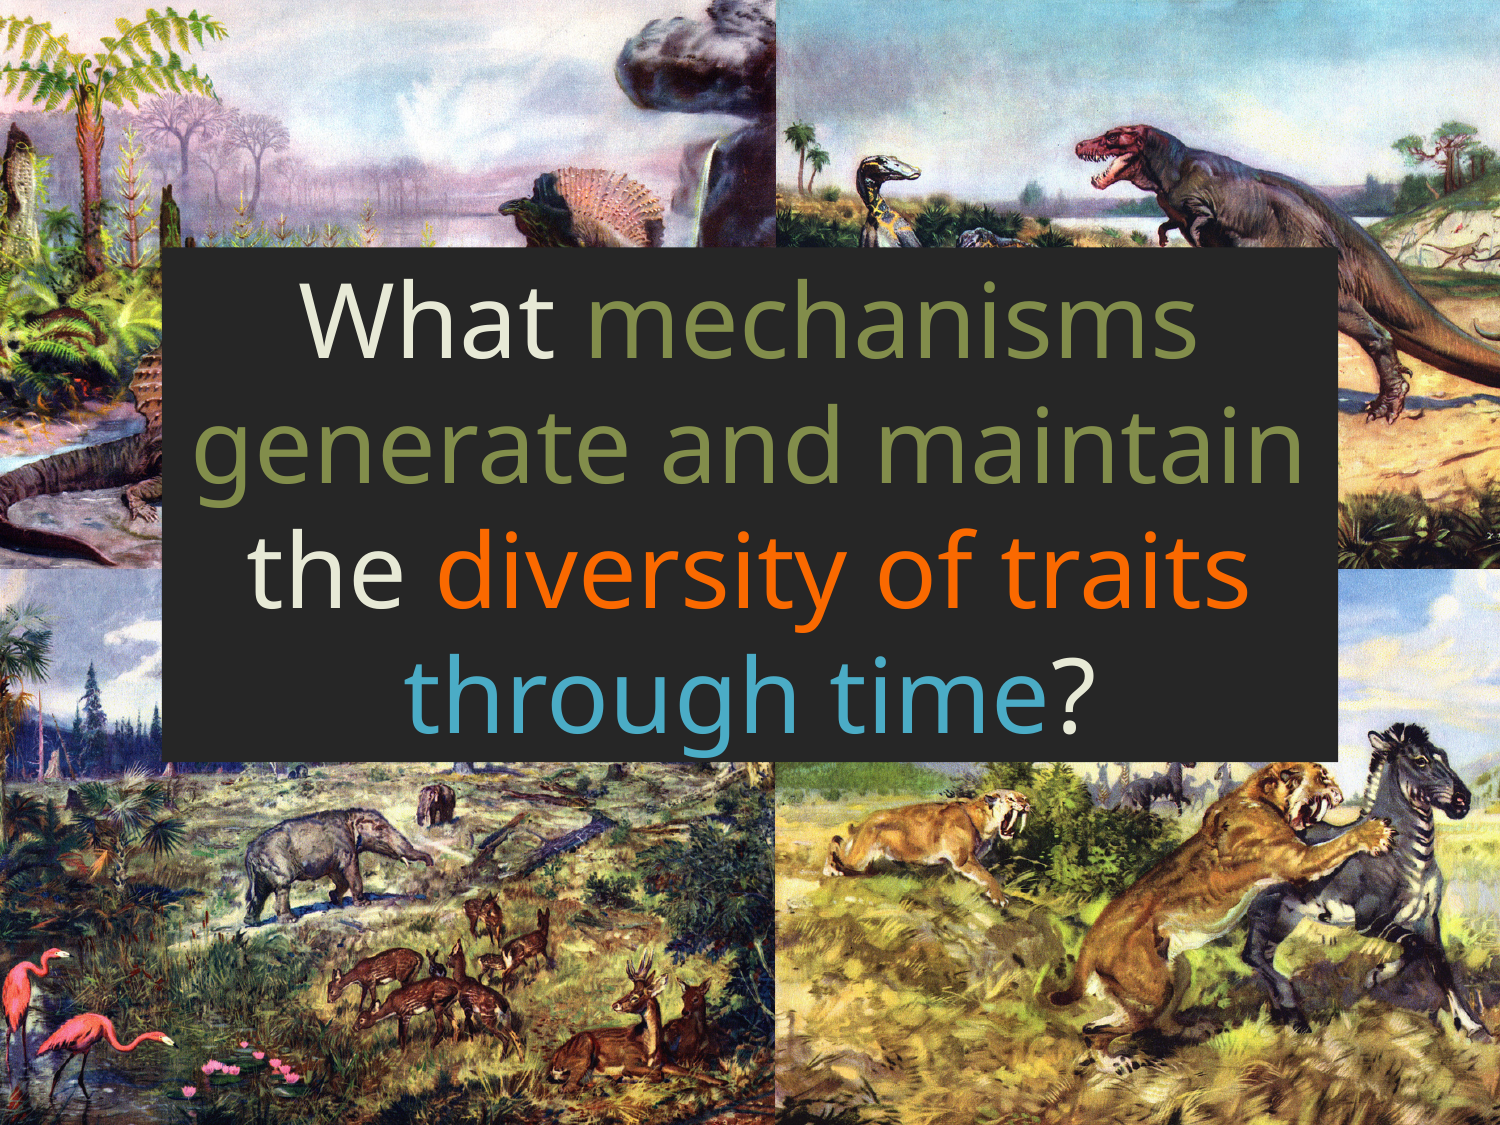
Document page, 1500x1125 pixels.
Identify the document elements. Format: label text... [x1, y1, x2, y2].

picture [0, 0, 1500, 1125]
text_box What mechanisms generate and maintain the diversity of traits through time? [161, 247, 1339, 763]
